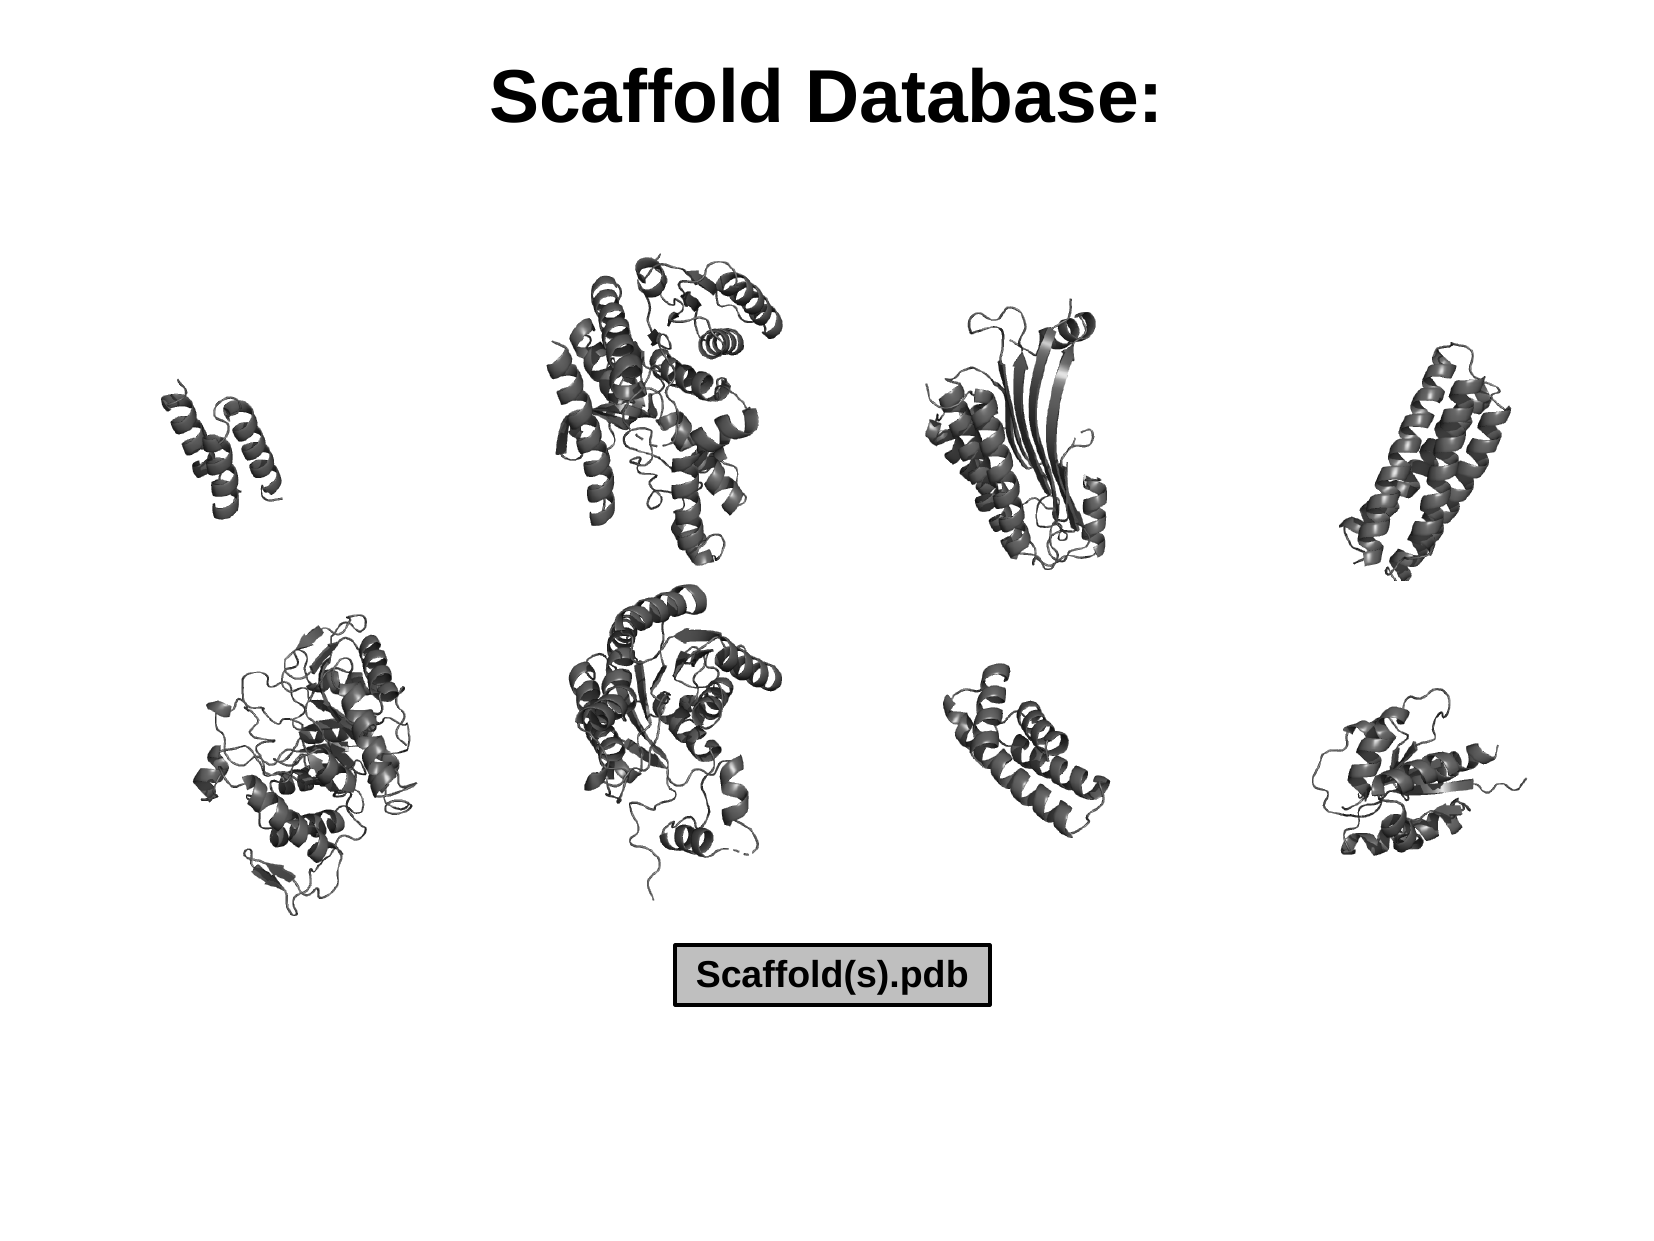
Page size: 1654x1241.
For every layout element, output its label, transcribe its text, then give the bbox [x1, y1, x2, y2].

text_box Scaffold Database: [0, 47, 1654, 146]
text_box Scaffold(s).pdb [675, 945, 991, 1006]
picture [131, 239, 1636, 923]
